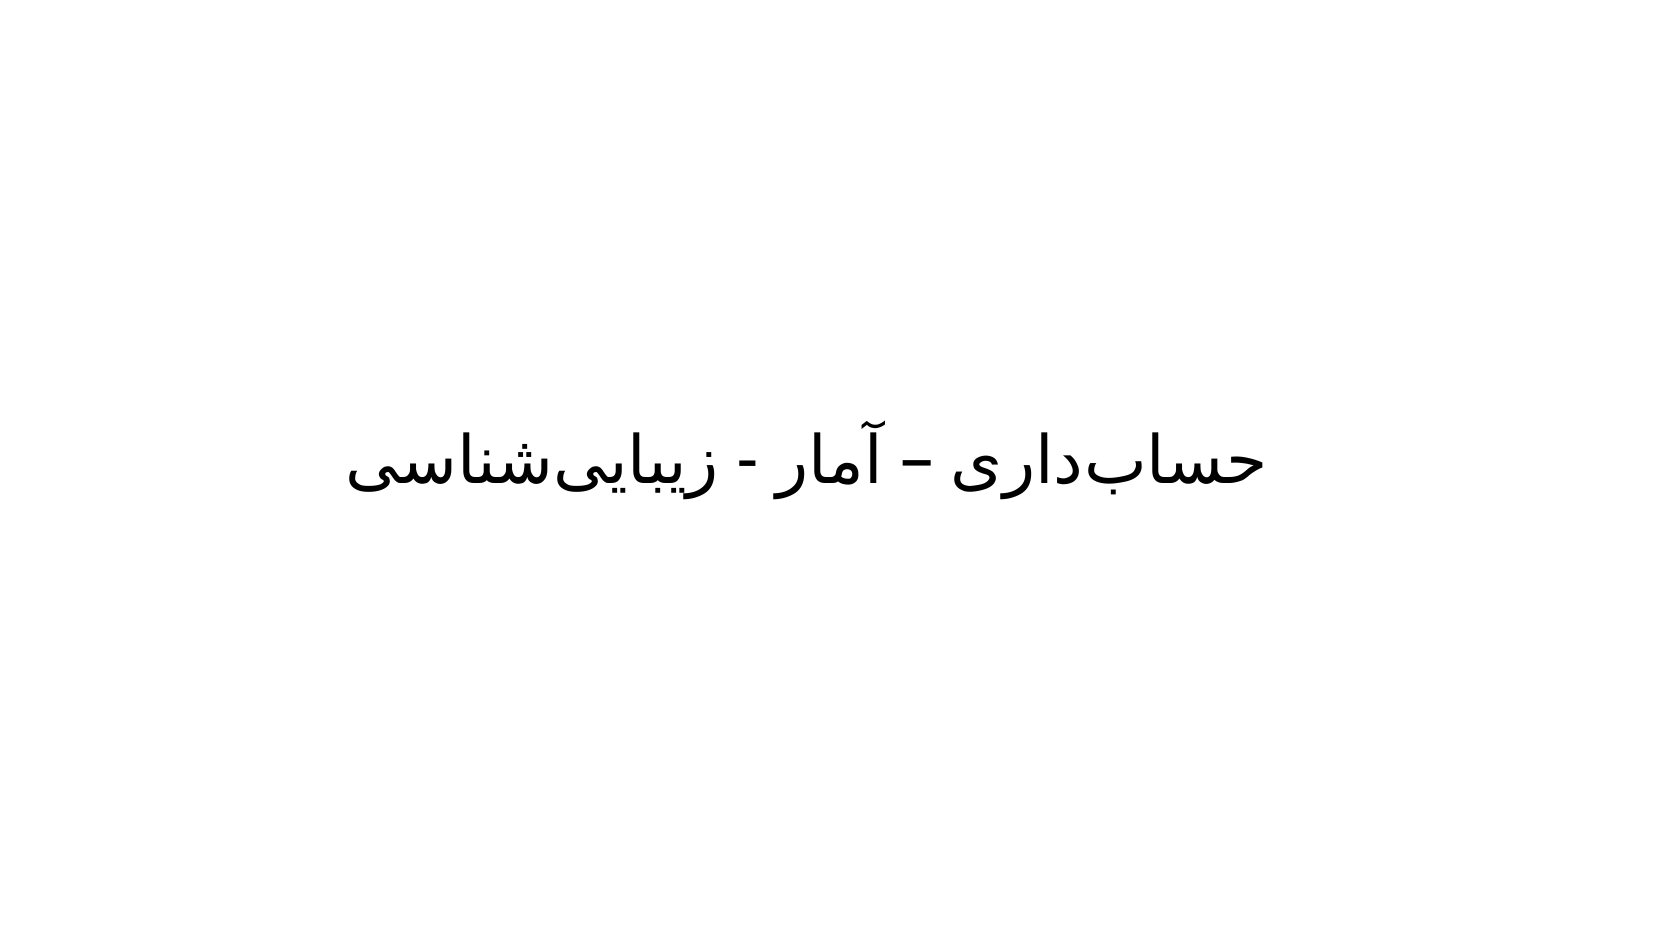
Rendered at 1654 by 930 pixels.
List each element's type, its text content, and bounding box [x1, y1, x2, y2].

text_box حساب‌داری – آمار - زیبایی‌شناسی [38, 416, 1576, 663]
